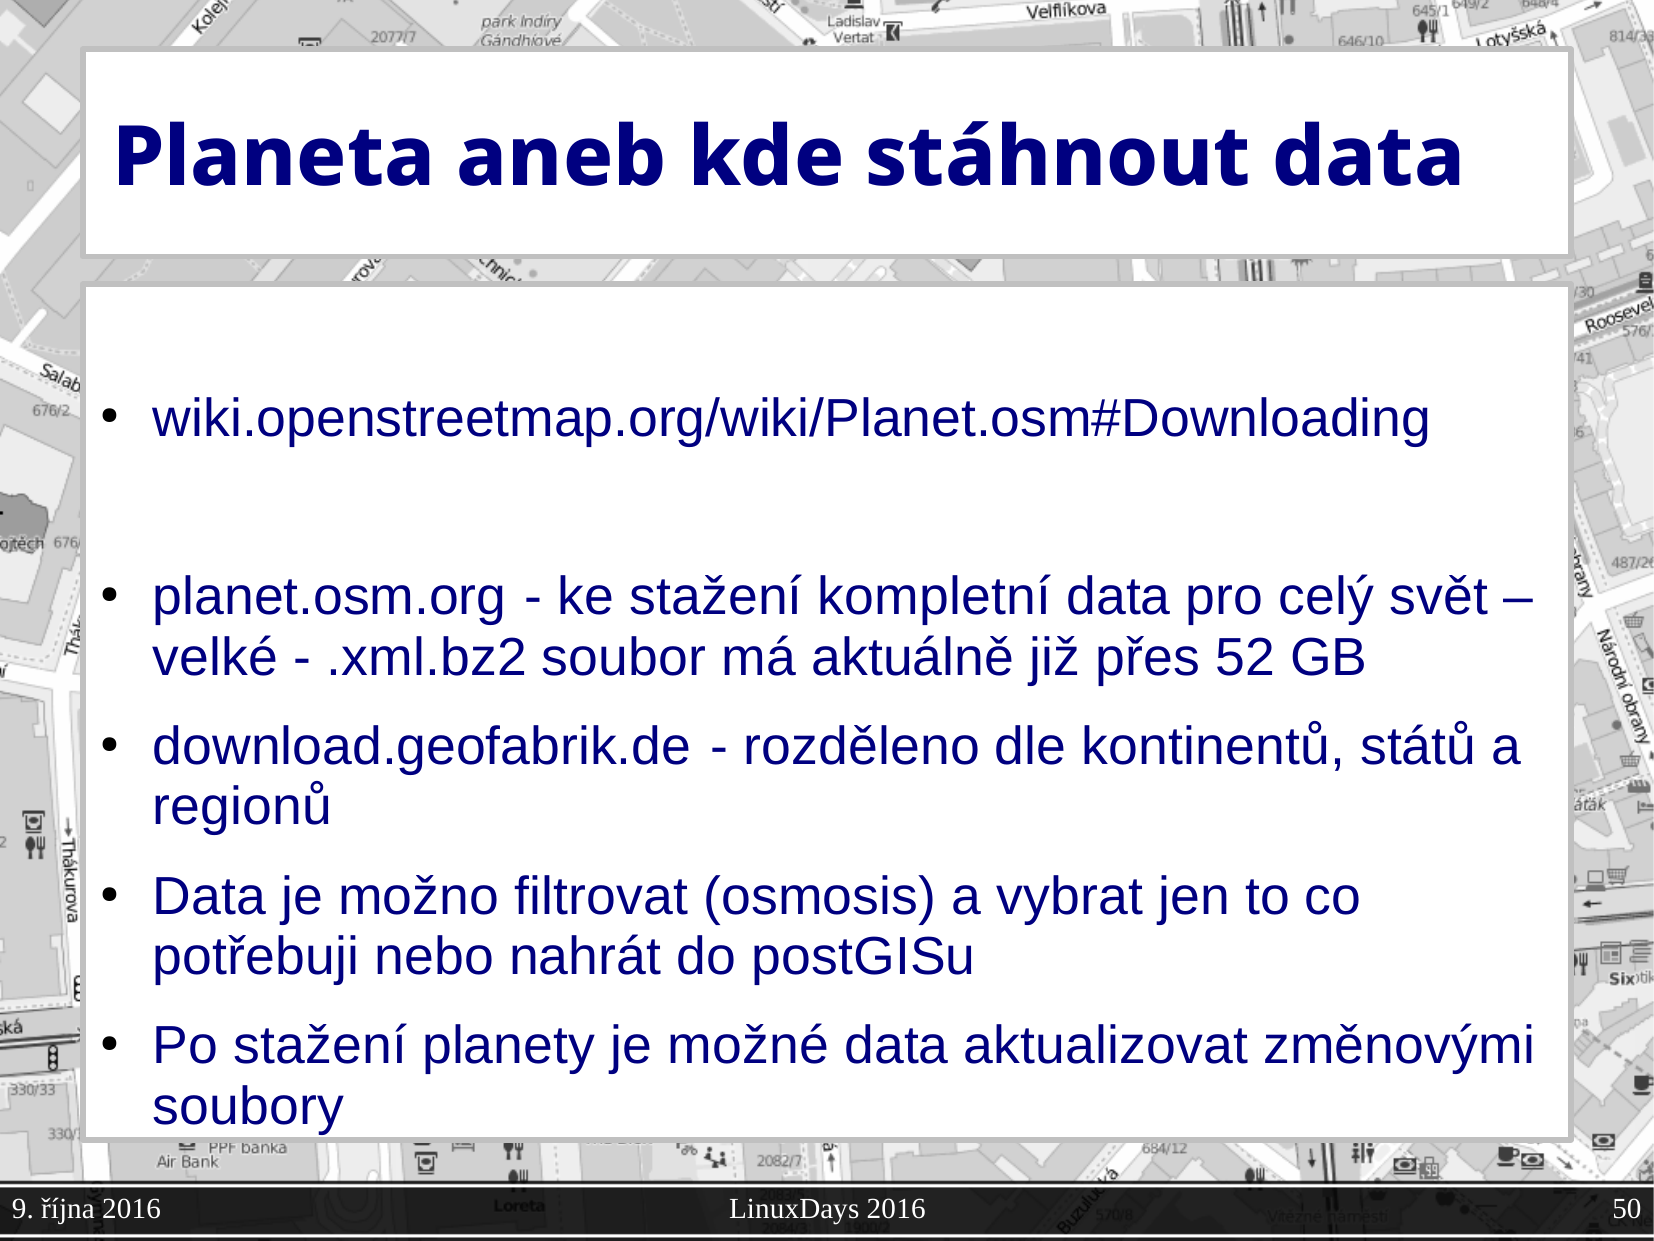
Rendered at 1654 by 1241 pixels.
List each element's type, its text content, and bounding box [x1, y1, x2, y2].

picture [0, 0, 1654, 1241]
list wiki.openstreetmap.org/wiki/Planet.osm#Downloading planet.osm.org - ke stažení kompletní data pro celý svět – velké - .xml.bz2 soubor má aktuálně již přes 52 GB download.geofabrik.de - rozděleno dle kontinentů, států a regionů Data je možno filtrovat (osmosis) a vybrat jen to co potřebuji nebo nahrát do postGISu Po stažení planety je možné data aktualizovat změnovými soubory [82, 284, 1571, 1140]
title Planeta aneb kde stáhnout data [82, 49, 1571, 257]
